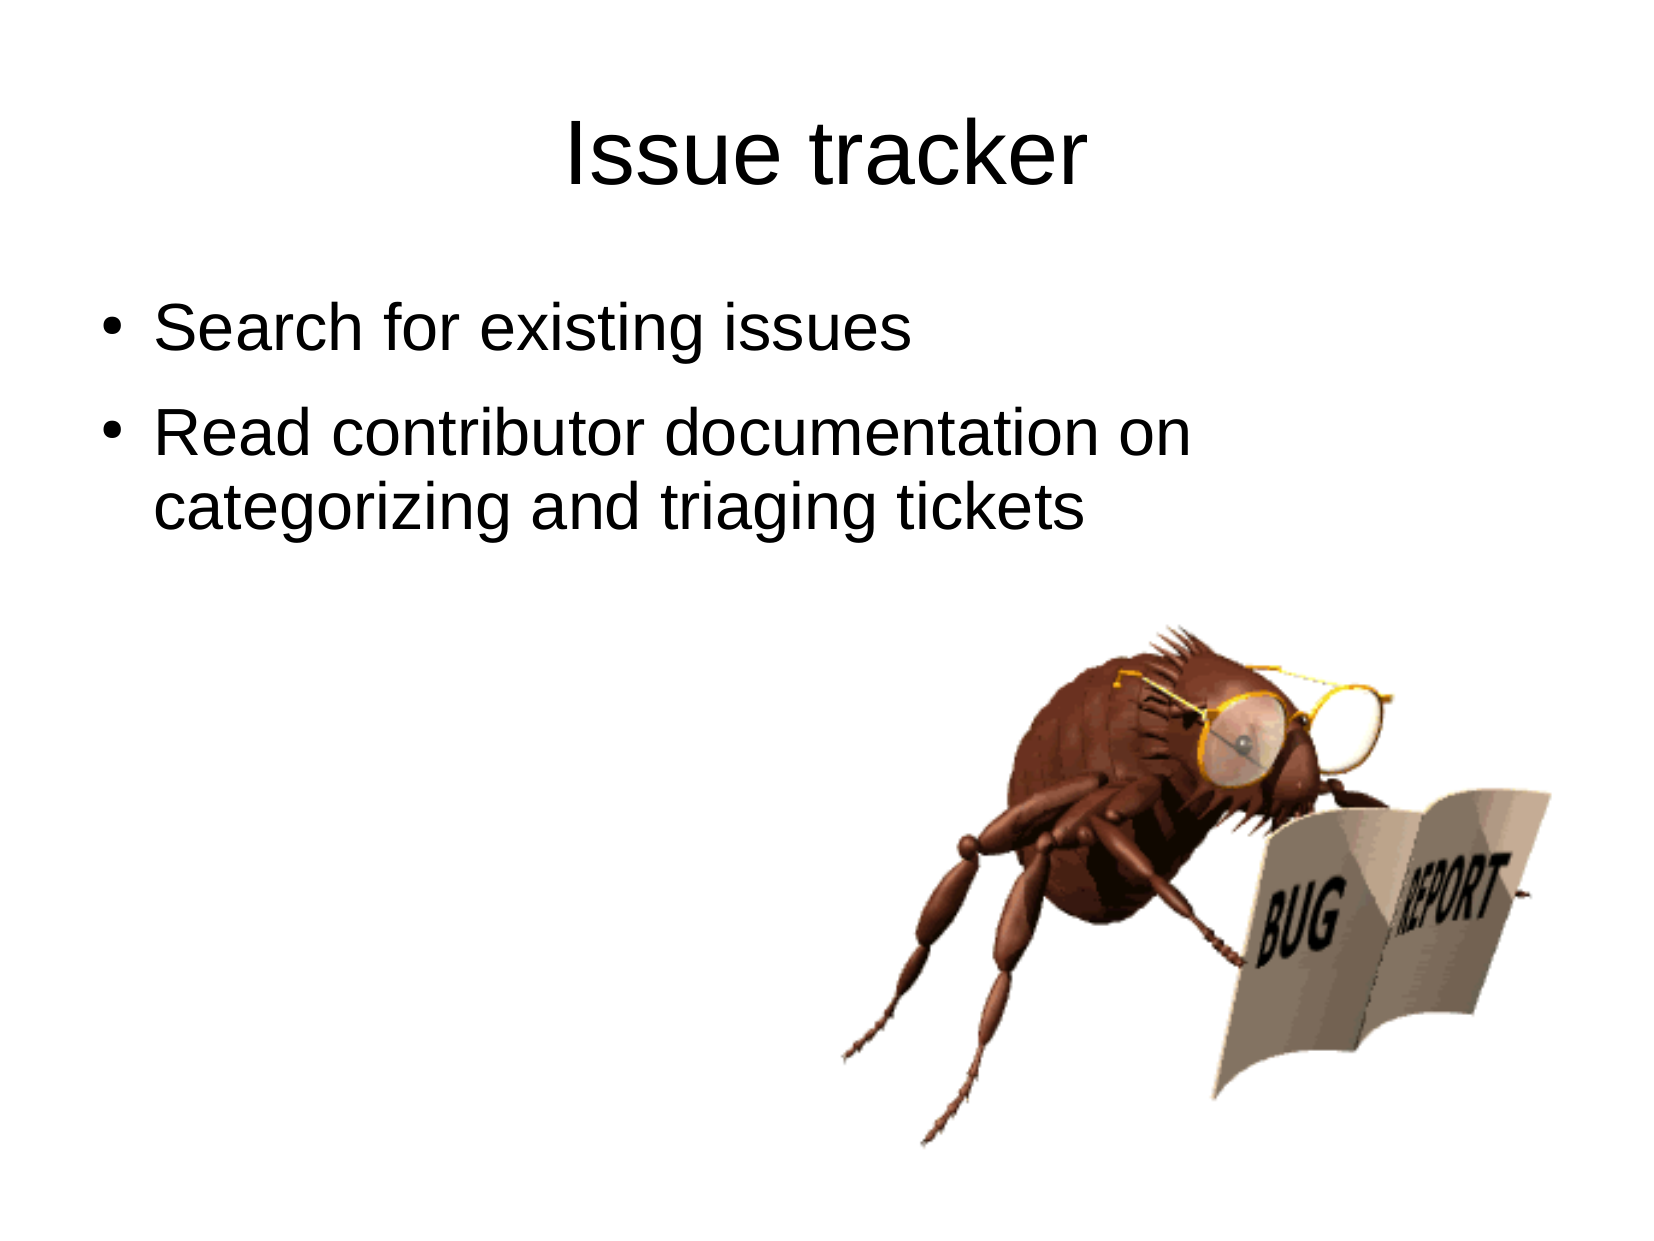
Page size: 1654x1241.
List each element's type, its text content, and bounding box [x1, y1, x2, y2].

list Search for existing issues Read contributor documentation on categorizing and triaging tickets [82, 290, 1571, 1094]
title Issue tracker [82, 49, 1571, 257]
picture [825, 575, 1576, 1201]
